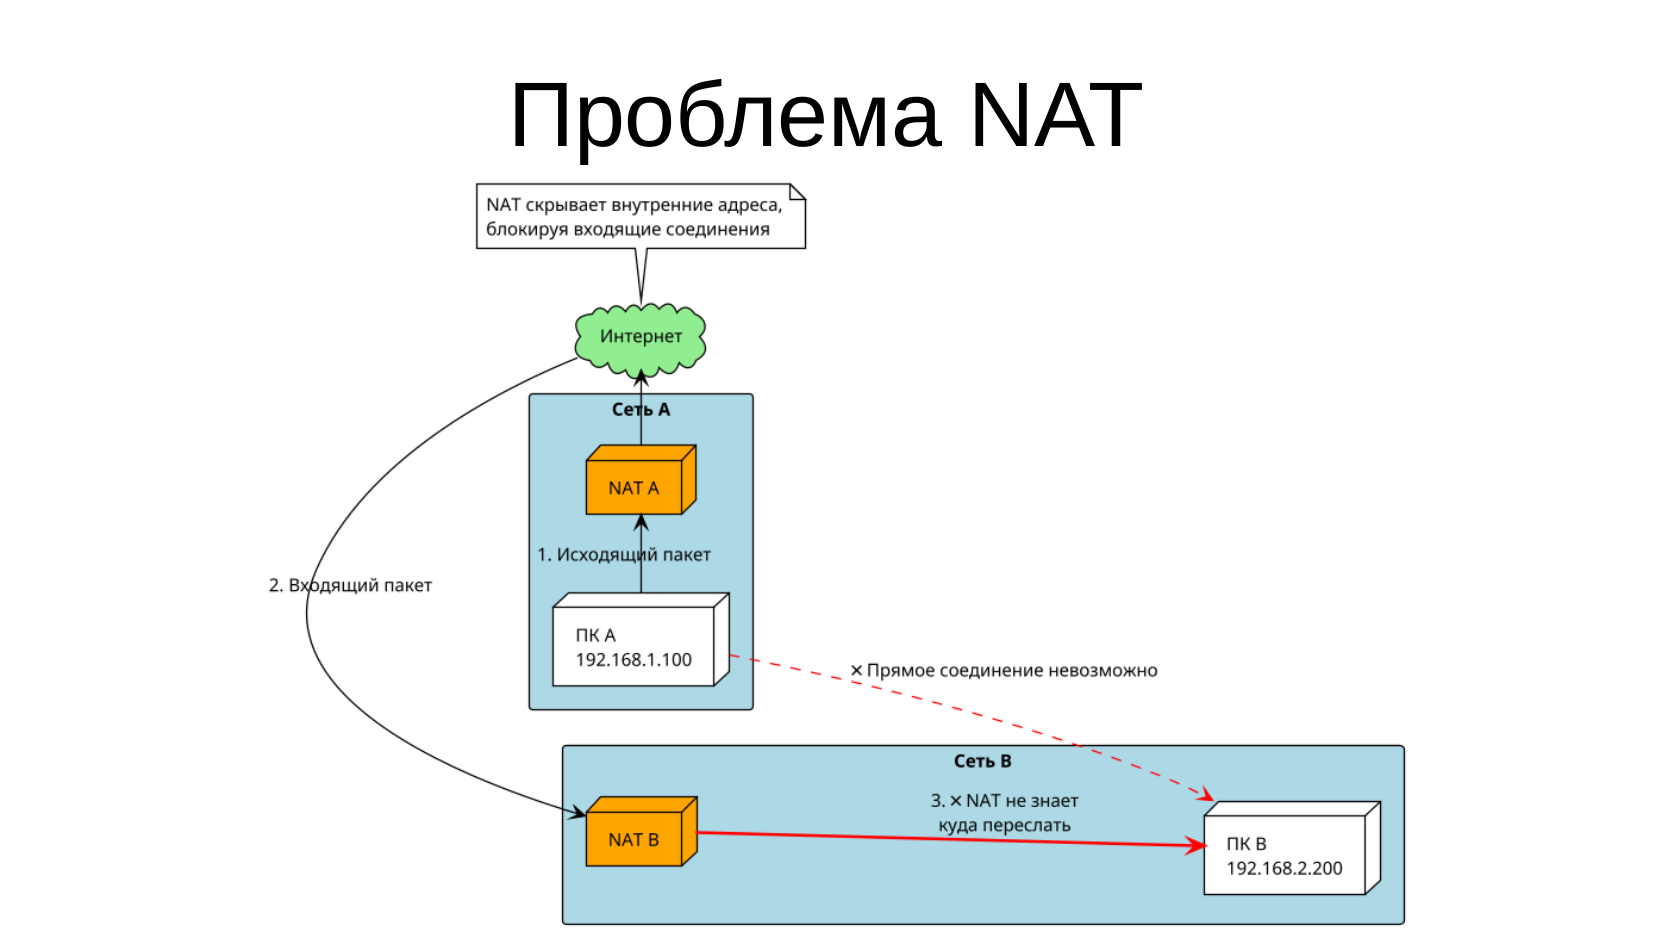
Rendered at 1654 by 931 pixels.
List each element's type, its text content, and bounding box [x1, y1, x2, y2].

picture [243, 168, 1411, 931]
title Проблема NAT [82, 37, 1571, 193]
